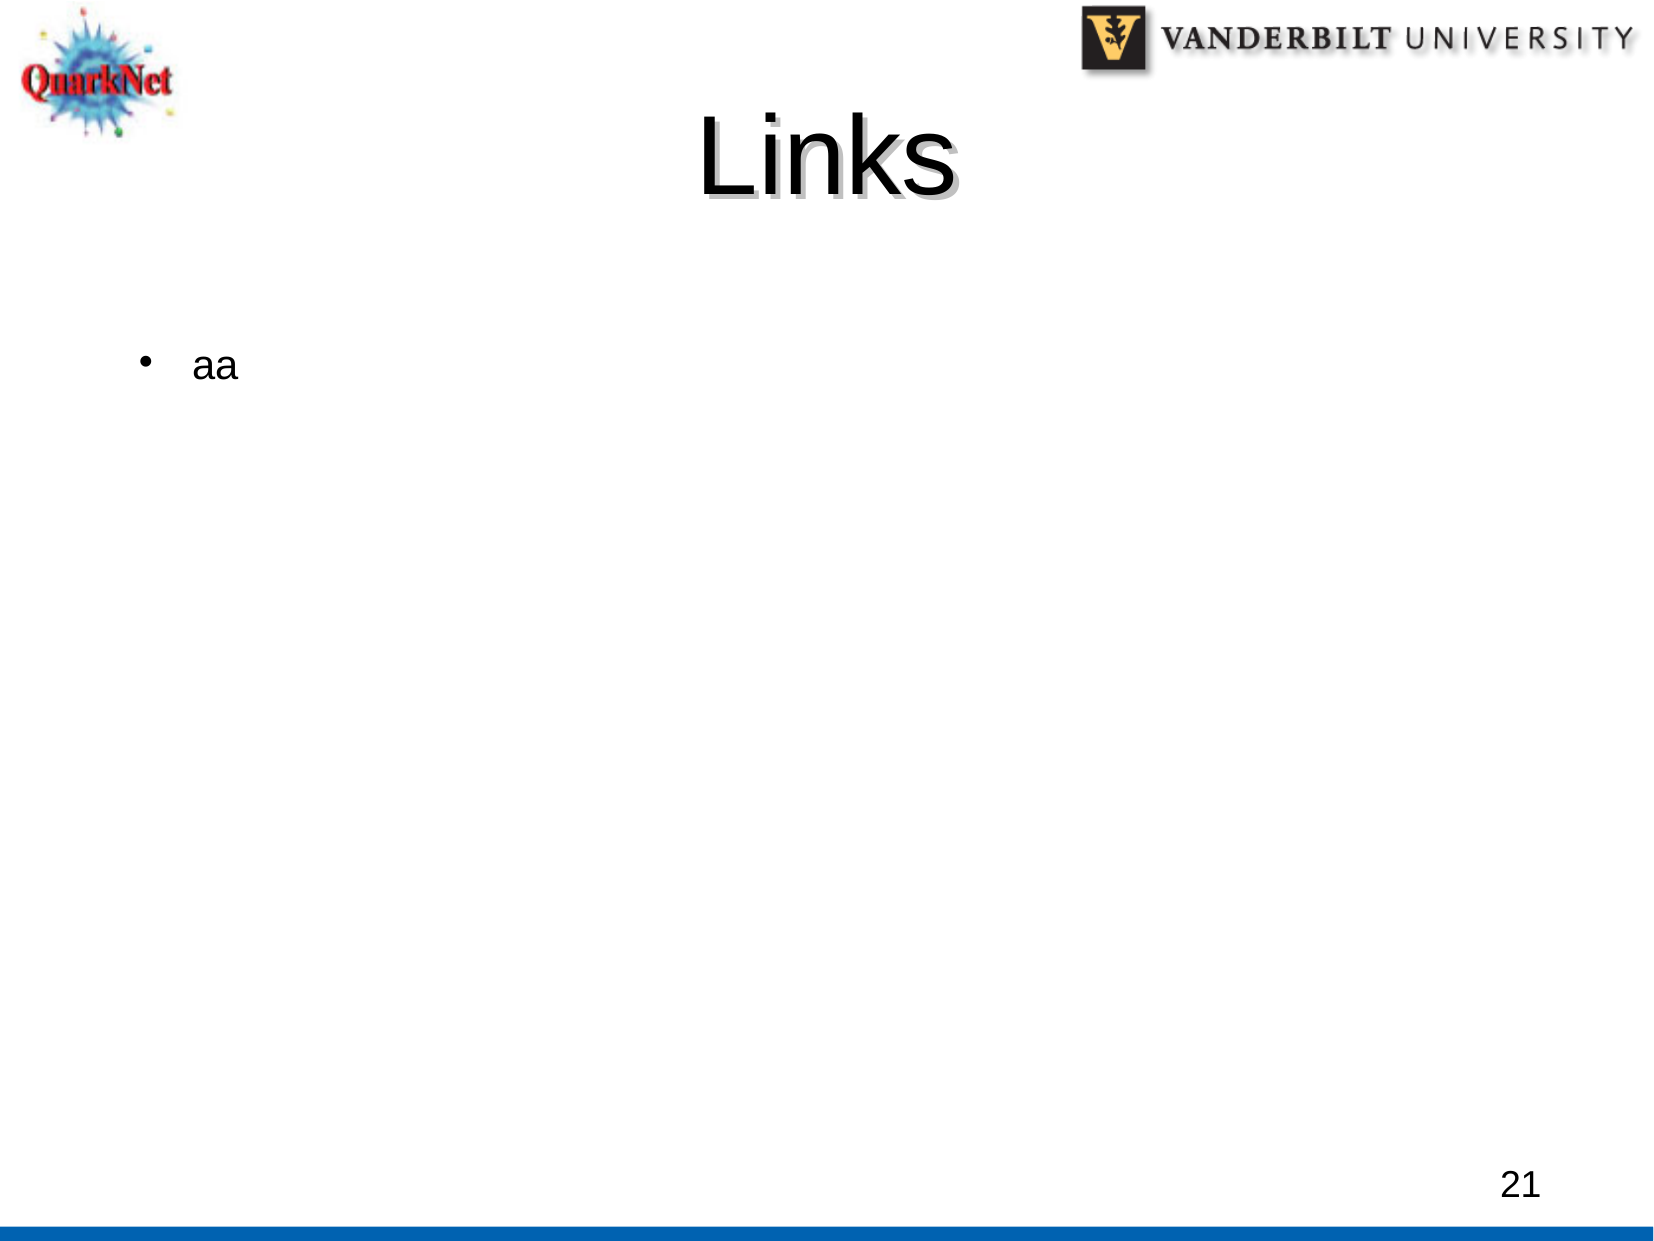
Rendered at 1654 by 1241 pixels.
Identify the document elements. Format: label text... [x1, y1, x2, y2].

list aa [121, 344, 1533, 1065]
picture [1078, 2, 1648, 85]
picture [4, 1, 188, 152]
title Links [121, 65, 1533, 241]
